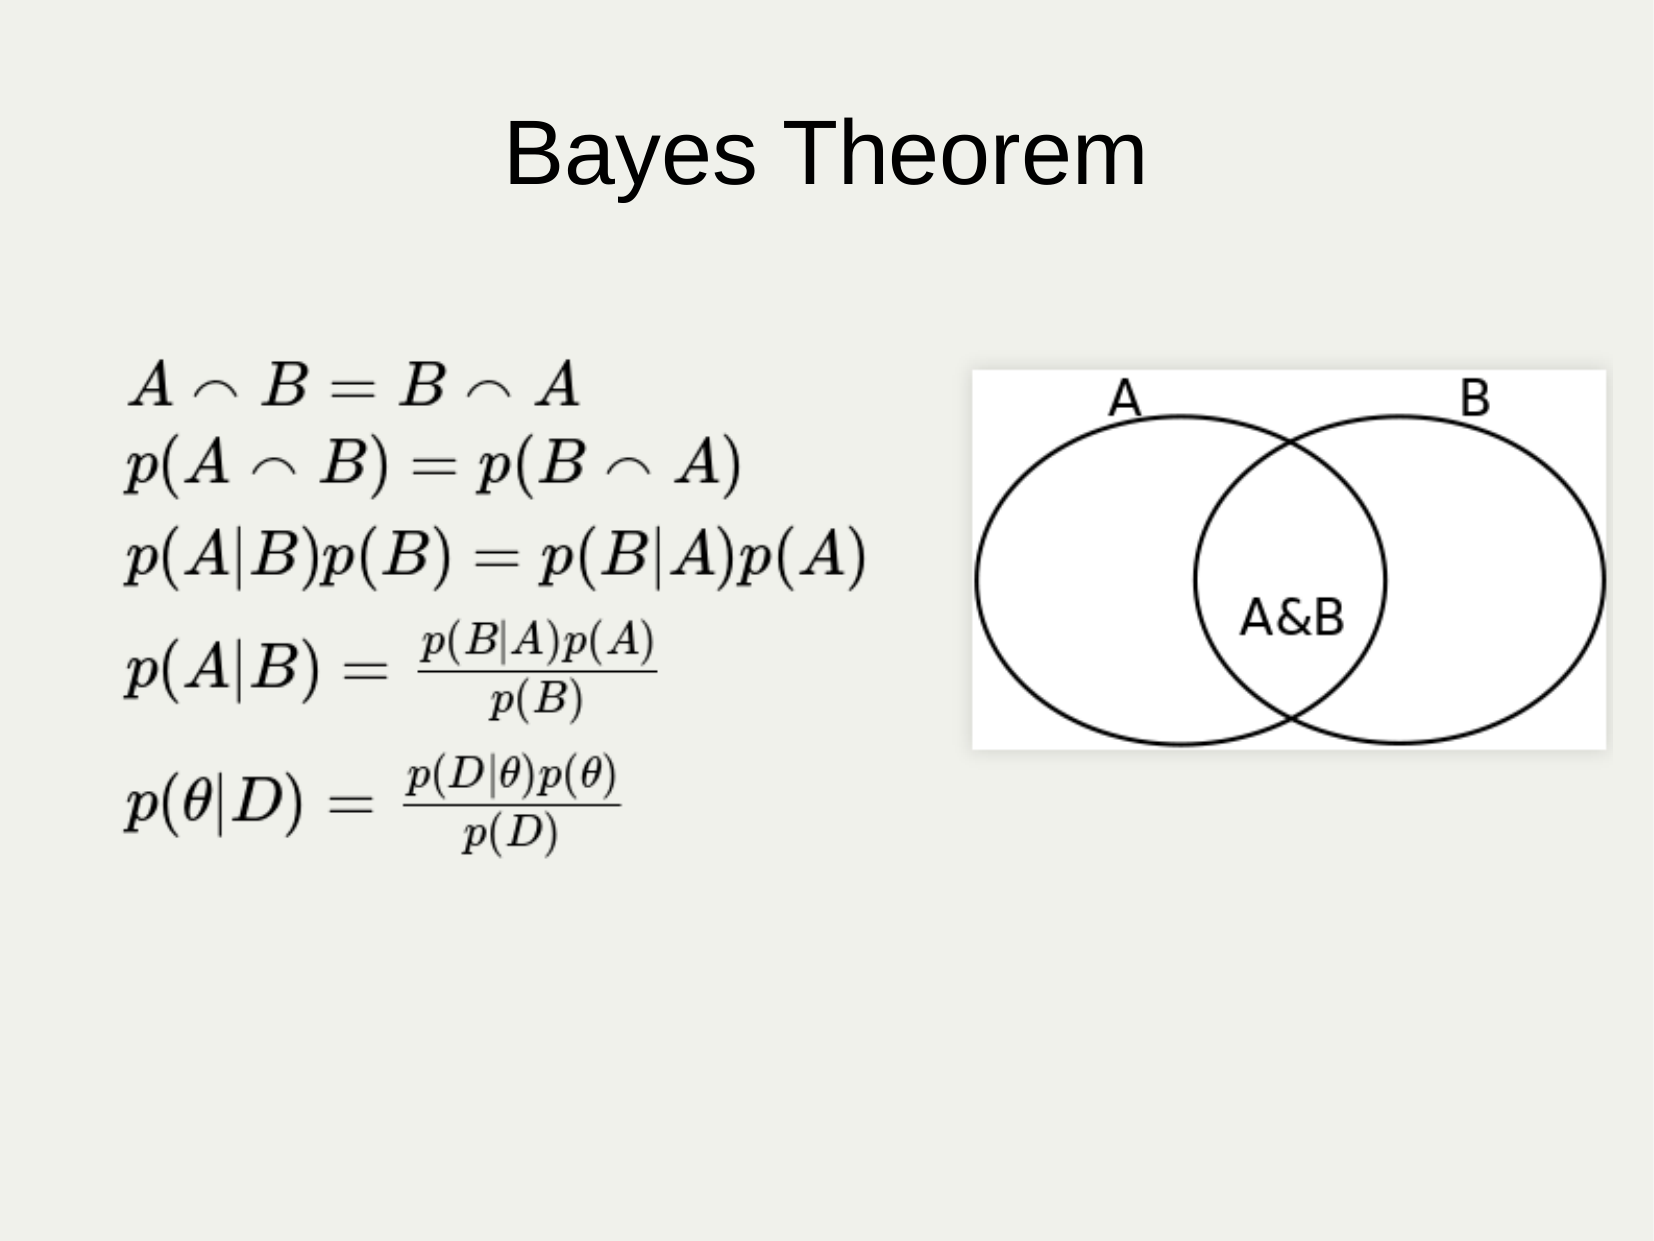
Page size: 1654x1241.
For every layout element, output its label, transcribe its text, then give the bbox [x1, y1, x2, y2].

title Bayes Theorem [82, 49, 1571, 257]
picture [0, 0, 1654, 1241]
